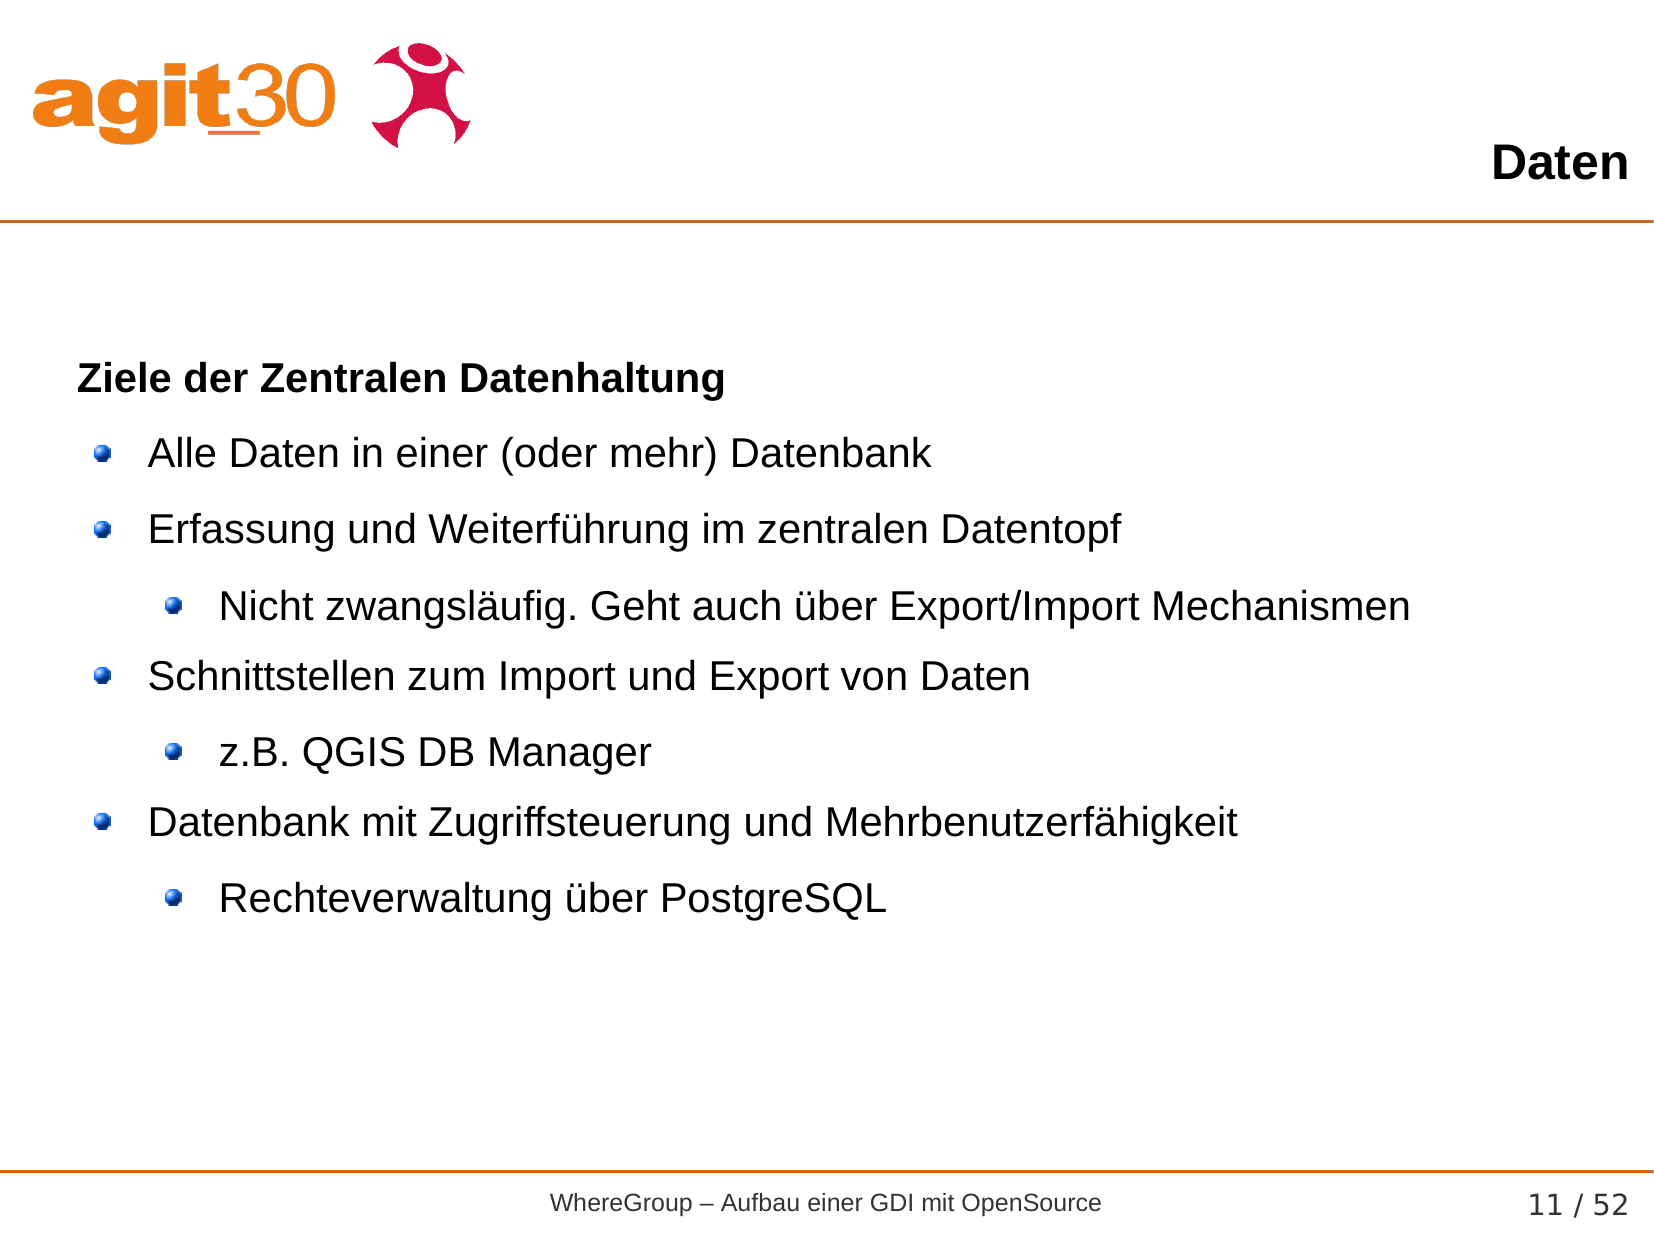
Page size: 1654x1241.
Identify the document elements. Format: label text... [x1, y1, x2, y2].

title Daten [242, 118, 1630, 207]
list Ziele der Zentralen Datenhaltung Alle Daten in einer (oder mehr) Datenbank Erfassung und Weiterführung im zentralen Datentopf Nicht zwangsläufig. Geht auch über Export/Import Mechanismen Schnittstellen zum Import und Export von Daten z.B. QGIS DB Manager Datenbank mit Zugriffsteuerung und Mehrbenutzerfähigkeit Rechteverwaltung über PostgreSQL [76, 354, 1565, 1173]
picture [29, 58, 340, 148]
